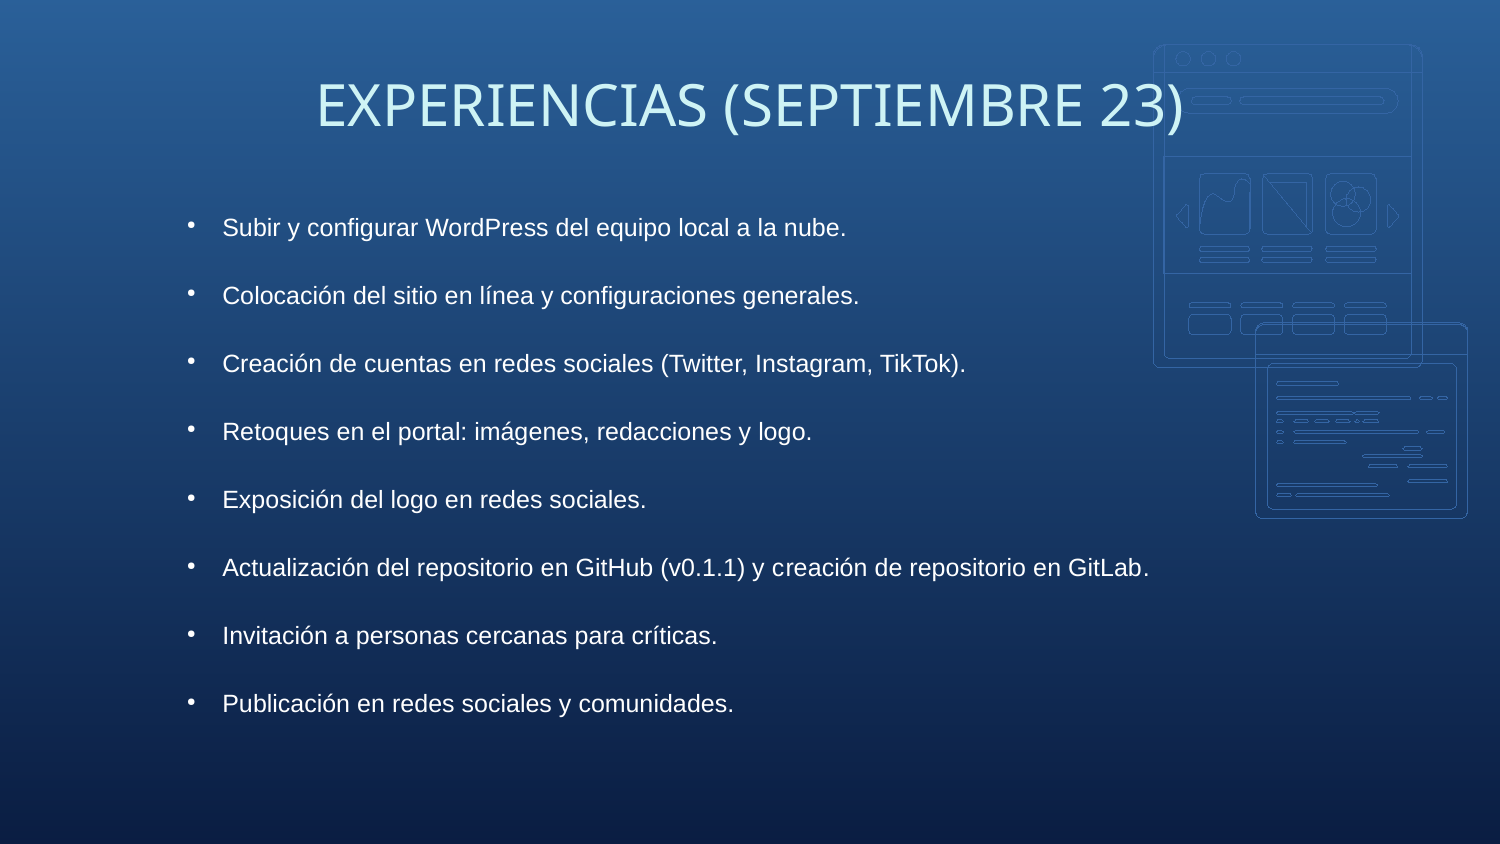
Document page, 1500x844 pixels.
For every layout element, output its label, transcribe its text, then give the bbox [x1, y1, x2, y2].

text_box Subir y configurar WordPress del equipo local a la nube. Colocación del sitio en línea y configuraciones generales. Creación de cuentas en redes sociales (Twitter, Instagram, TikTok). Retoques en el portal: imágenes, redacciones y logo. Exposición del logo en redes sociales. Actualización del repositorio en GitHub (v0.1.1) y creación de repositorio en GitLab. Invitación a personas cercanas para críticas. Publicación en redes sociales y comunidades. [171, 191, 1328, 760]
text_box EXPERIENCIAS (SEPTIEMBRE 23) [171, 53, 1328, 133]
